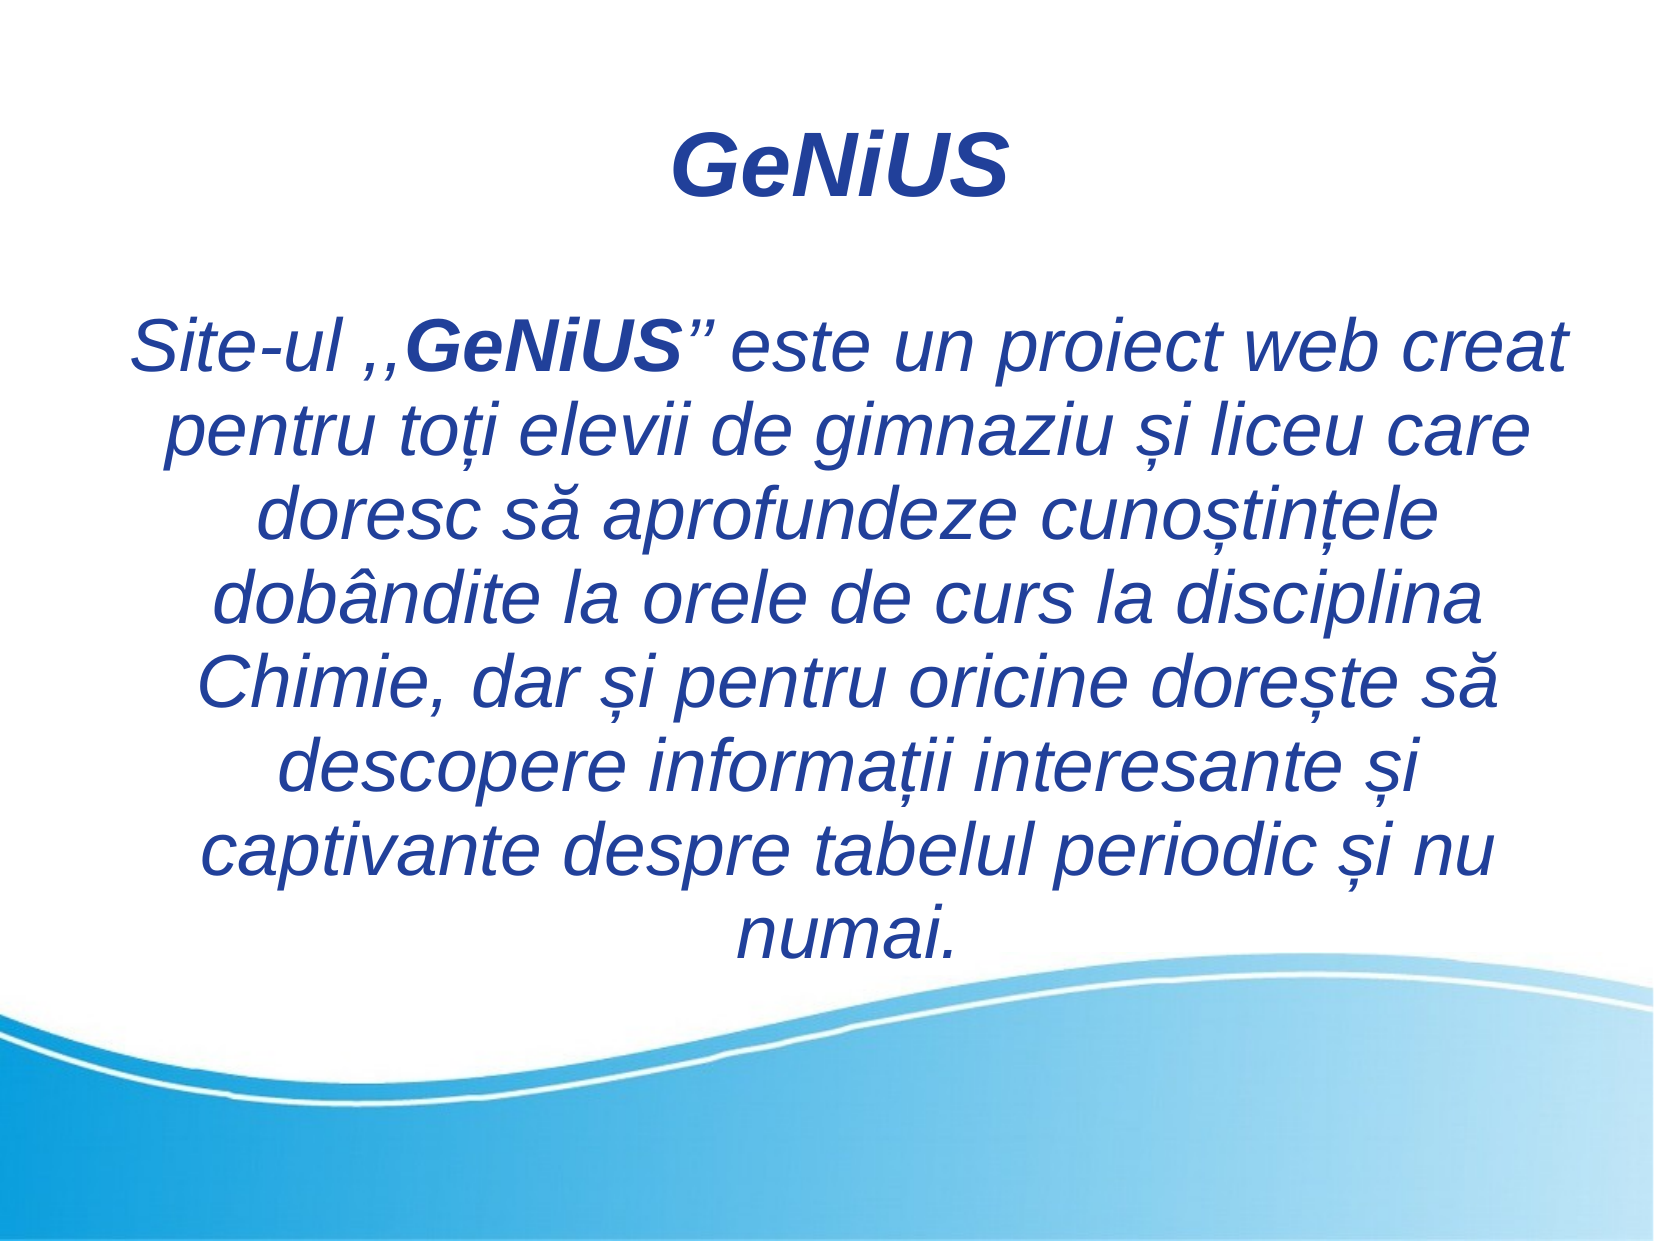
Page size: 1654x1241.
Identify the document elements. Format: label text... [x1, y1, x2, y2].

subtitle Site-ul ,,GeNiUS’’ este un proiect web creat pentru toți elevii de gimnaziu și liceu care doresc să aprofundeze cunoștințele dobândite la orele de curs la disciplina Chimie, dar și pentru oricine dorește să descopere informații interesante și captivante despre tabelul periodic și nu numai. [105, 303, 1594, 976]
title GeNiUS [75, 15, 1606, 316]
picture [0, 952, 1654, 1241]
